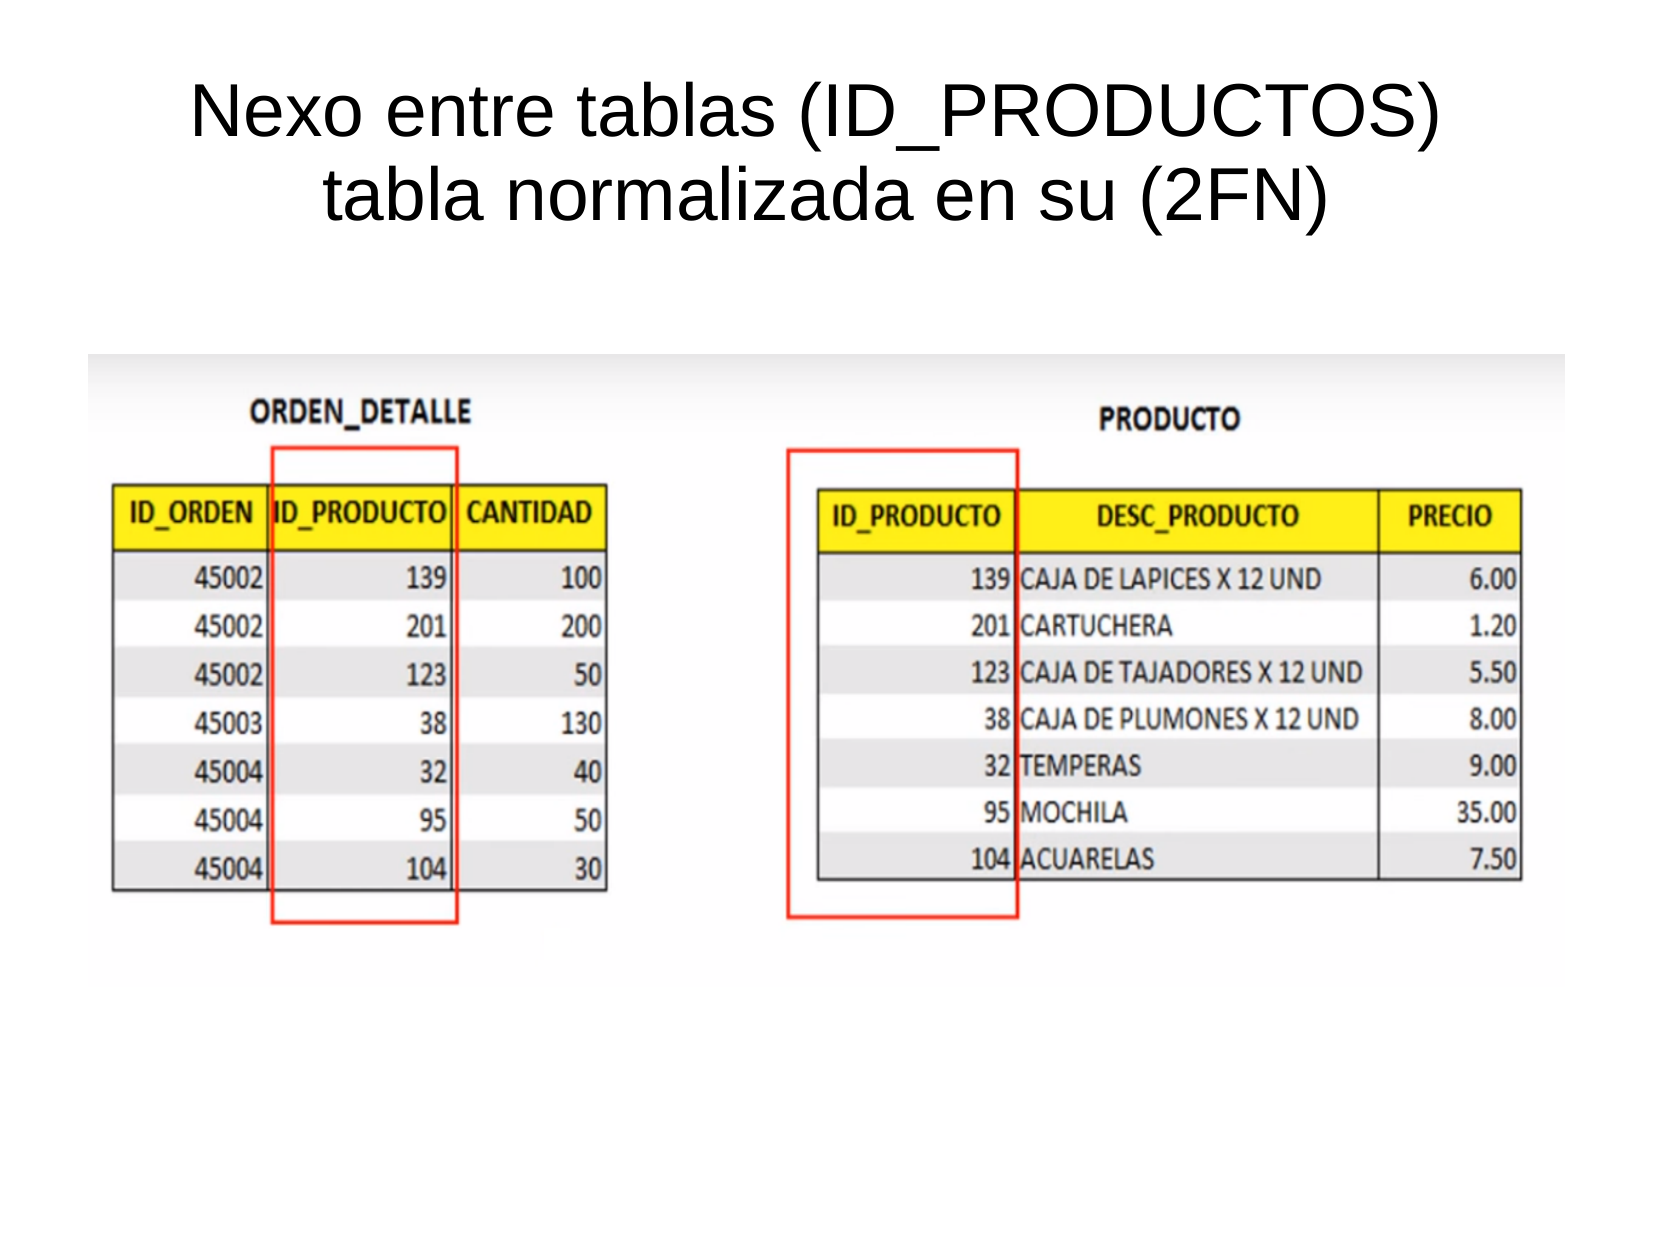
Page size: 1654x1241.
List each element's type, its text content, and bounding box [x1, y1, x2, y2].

title Nexo entre tablas (ID_PRODUCTOS) tabla normalizada en su (2FN) [82, 49, 1571, 257]
picture [88, 354, 1565, 987]
